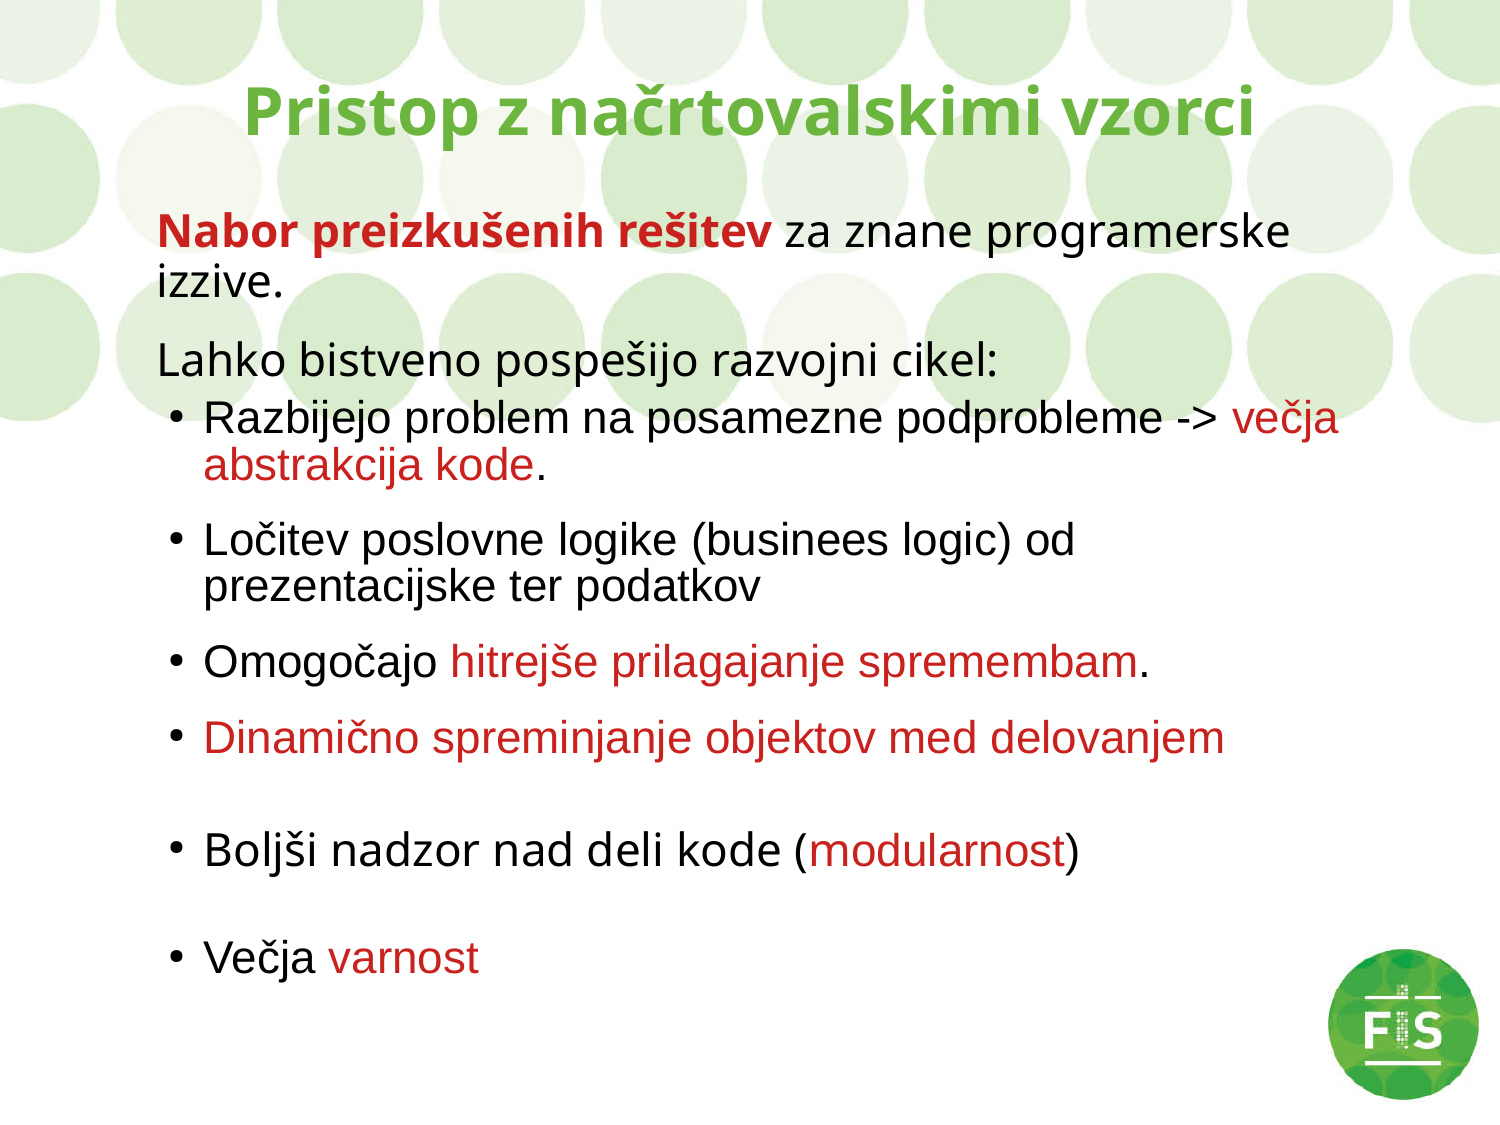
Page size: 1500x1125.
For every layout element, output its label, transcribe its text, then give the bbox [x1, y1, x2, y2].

list Nabor preizkušenih rešitev za znane programerske izzive. Lahko bistveno pospešijo razvojni cikel: [141, 200, 1394, 378]
text_box Razbijejo problem na posamezne podprobleme -> večja abstrakcija kode. Ločitev poslovne logike (businees logic) od prezentacijske ter podatkov Omogočajo hitrejše prilagajanje spremembam. Dinamično spreminjanje objektov med delovanjem Boljši nadzor nad deli kode (modularnost) Večja varnost [153, 389, 1394, 1092]
title Pristop z načrtovalskimi vzorci [75, 70, 1425, 233]
picture [0, 0, 1500, 1125]
